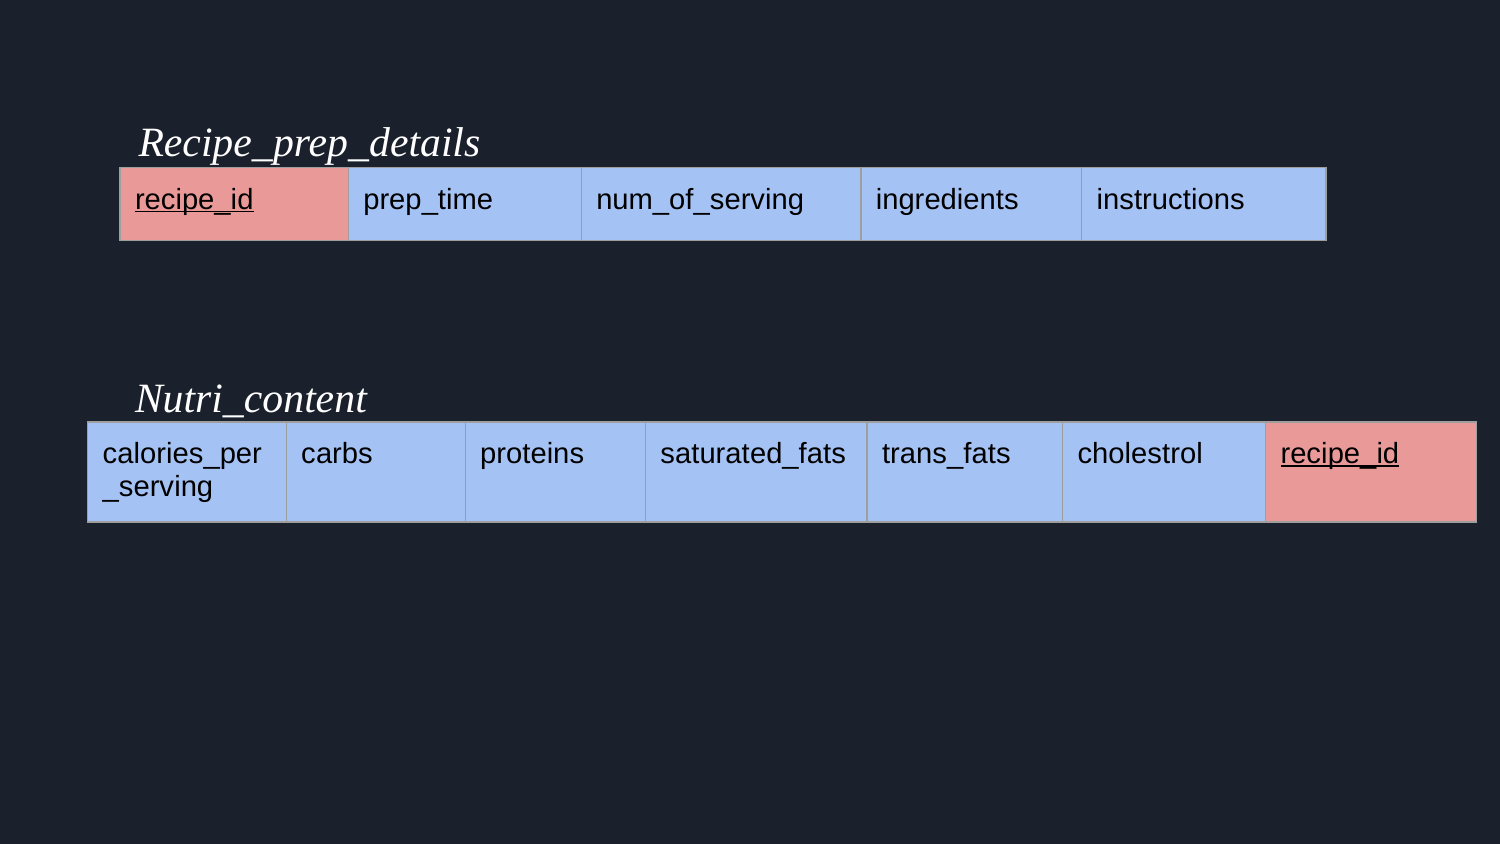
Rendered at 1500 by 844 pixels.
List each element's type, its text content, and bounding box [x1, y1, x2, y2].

text_box Nutri_content [120, 356, 518, 437]
table_header trans_fats [868, 423, 1062, 521]
table_header recipe_id [121, 168, 348, 240]
table_header cholestrol [1063, 423, 1265, 521]
table_header ingredients [862, 168, 1081, 240]
table_header instructions [1082, 168, 1325, 240]
table_header calories_per_serving [88, 423, 286, 521]
table_header prep_time [349, 168, 581, 240]
table_header saturated_fats [646, 423, 866, 521]
text_box Recipe_prep_details [123, 99, 522, 180]
table_header proteins [466, 423, 645, 521]
table_header carbs [287, 437, 465, 521]
table_header recipe_id [1266, 423, 1476, 521]
table_header num_of_serving [582, 168, 860, 240]
